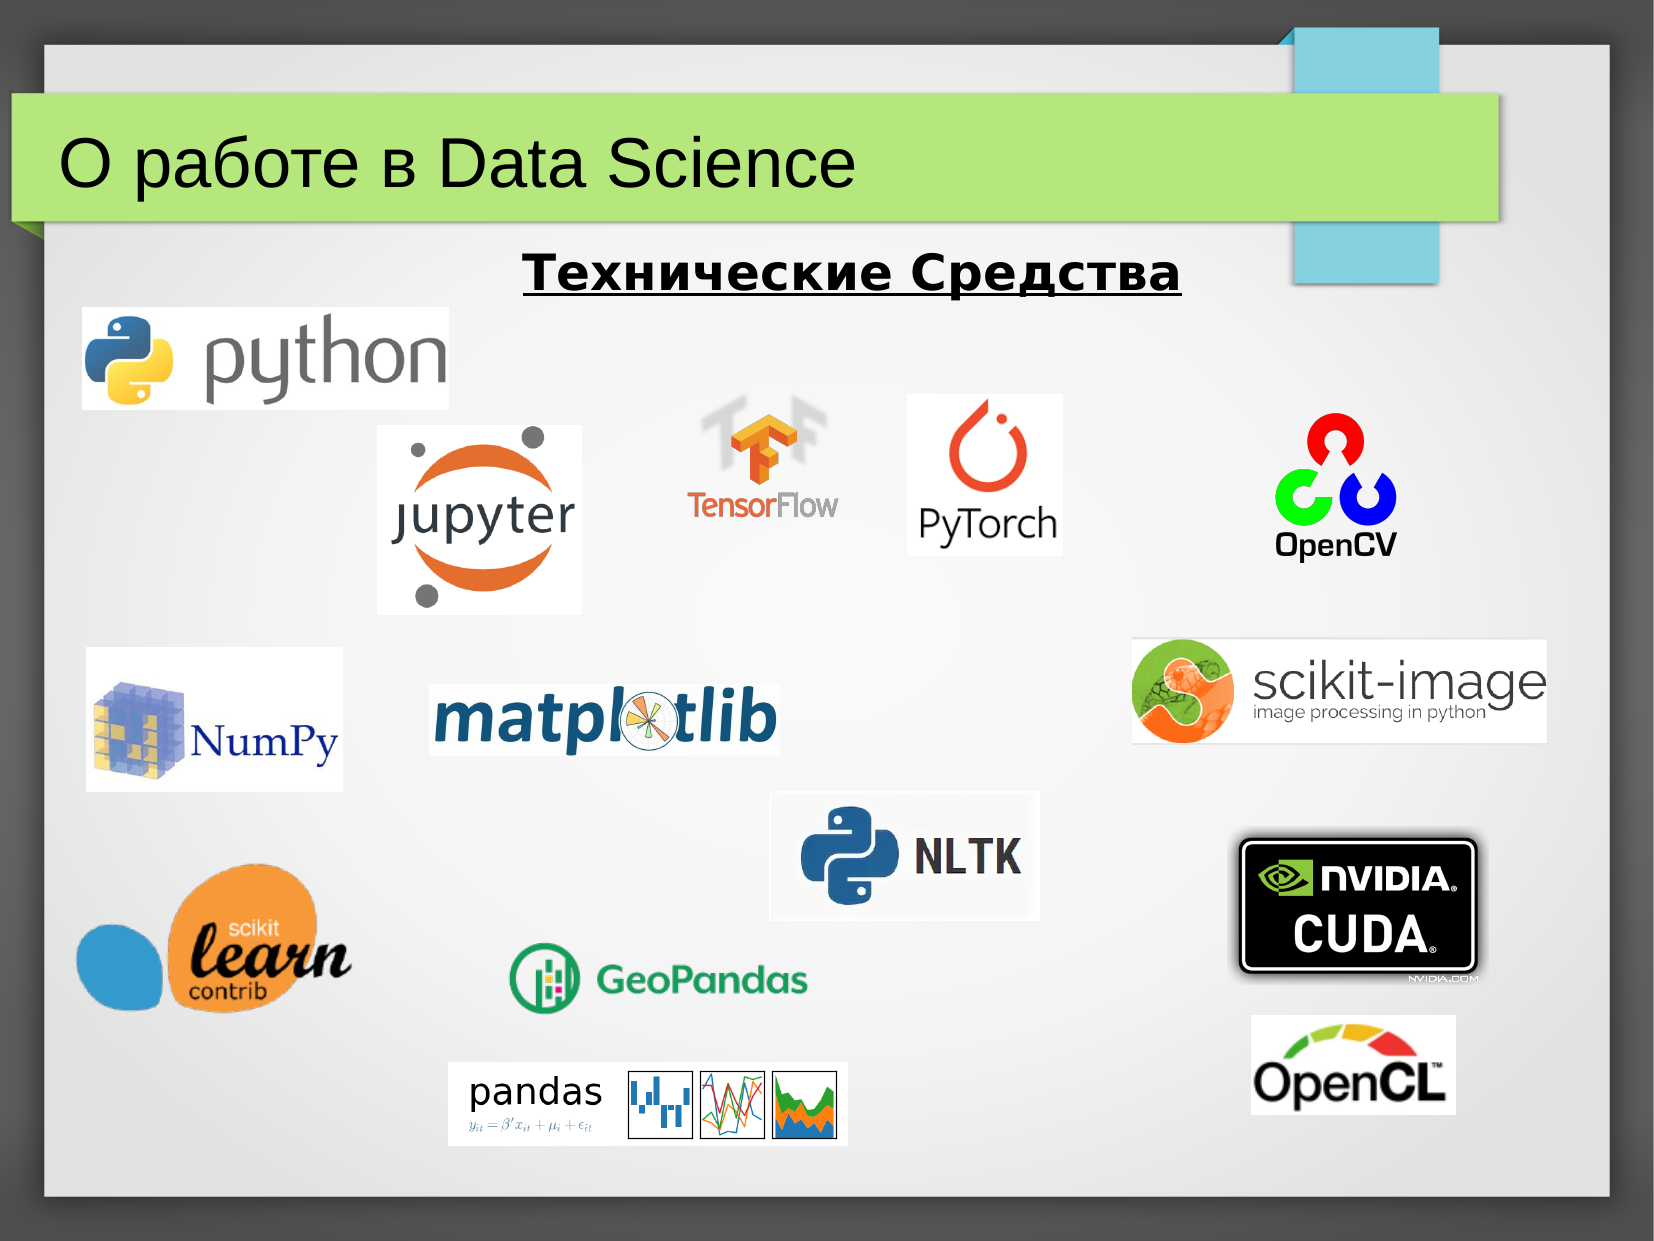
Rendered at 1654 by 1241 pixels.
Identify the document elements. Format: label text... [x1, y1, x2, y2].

picture [0, 0, 1654, 1241]
text_box Технические Средства [507, 236, 1217, 319]
title О работе в Data Science [59, 123, 1394, 203]
